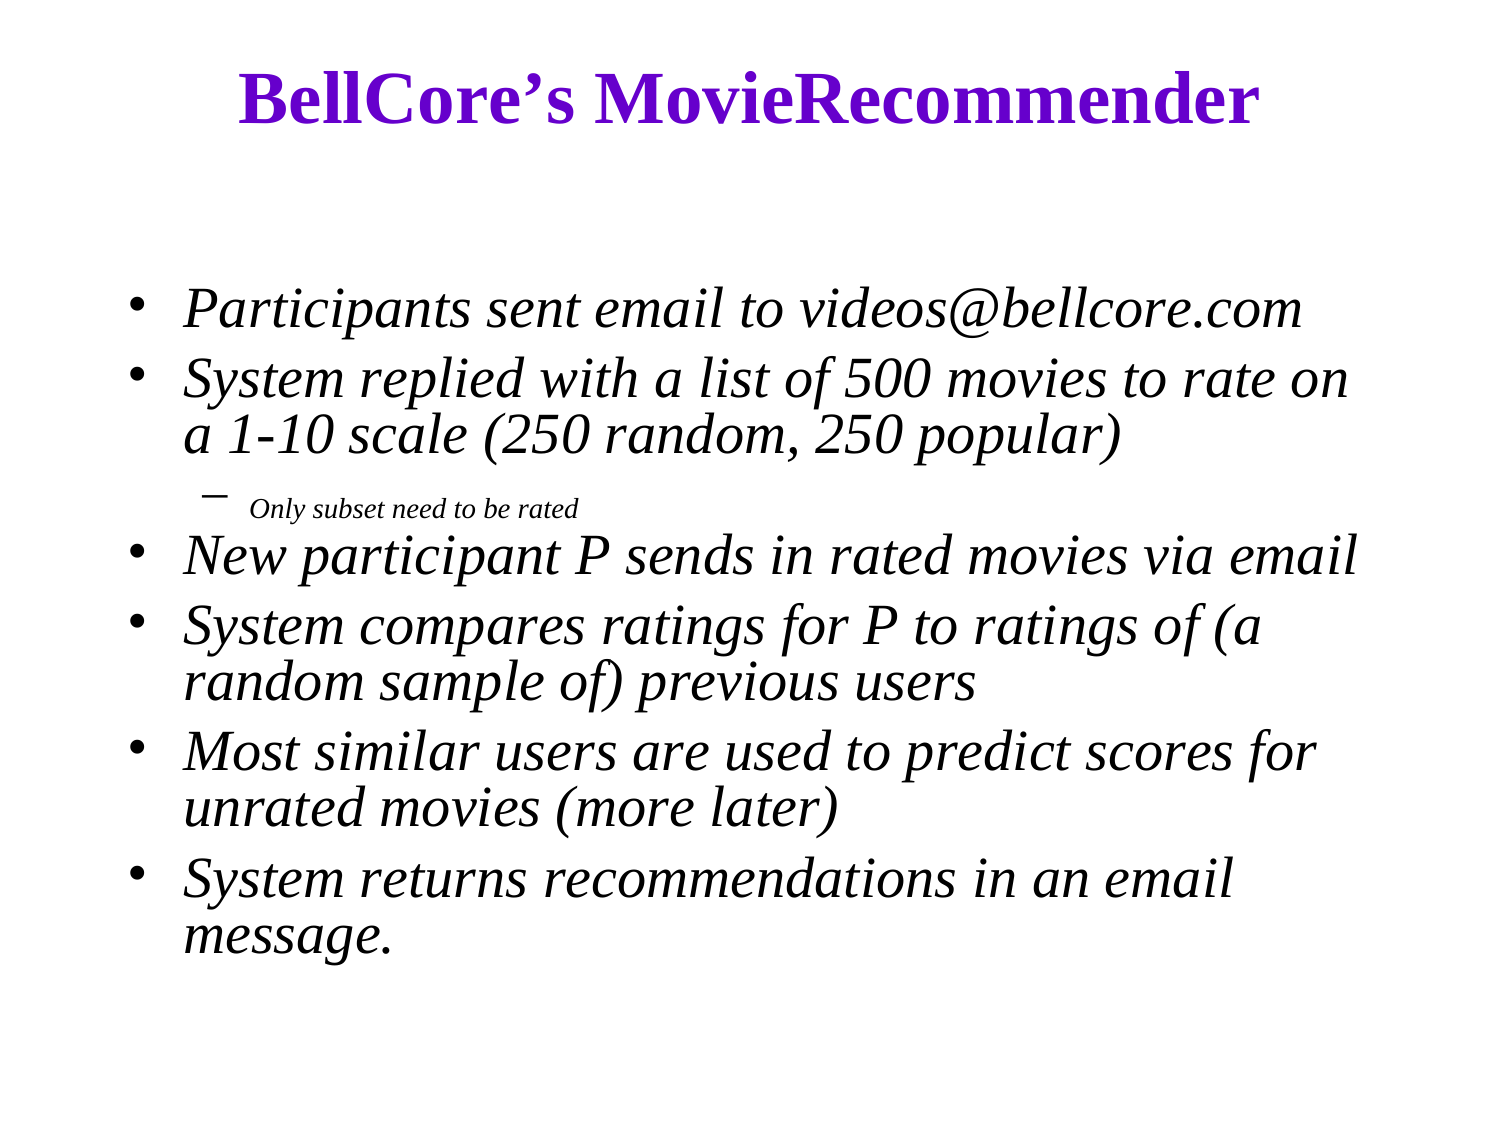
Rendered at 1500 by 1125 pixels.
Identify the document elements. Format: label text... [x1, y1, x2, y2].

title BellCore’s MovieRecommender [112, 0, 1388, 188]
list Participants sent email to videos@bellcore.com System replied with a list of 500 movies to rate on a 1-10 scale (250 random, 250 popular) Only subset need to be rated New participant P sends in rated movies via email System compares ratings for P to ratings of (a random sample of) previous users Most similar users are used to predict scores for unrated movies (more later) System returns recommendations in an email message. [112, 275, 1388, 1000]
